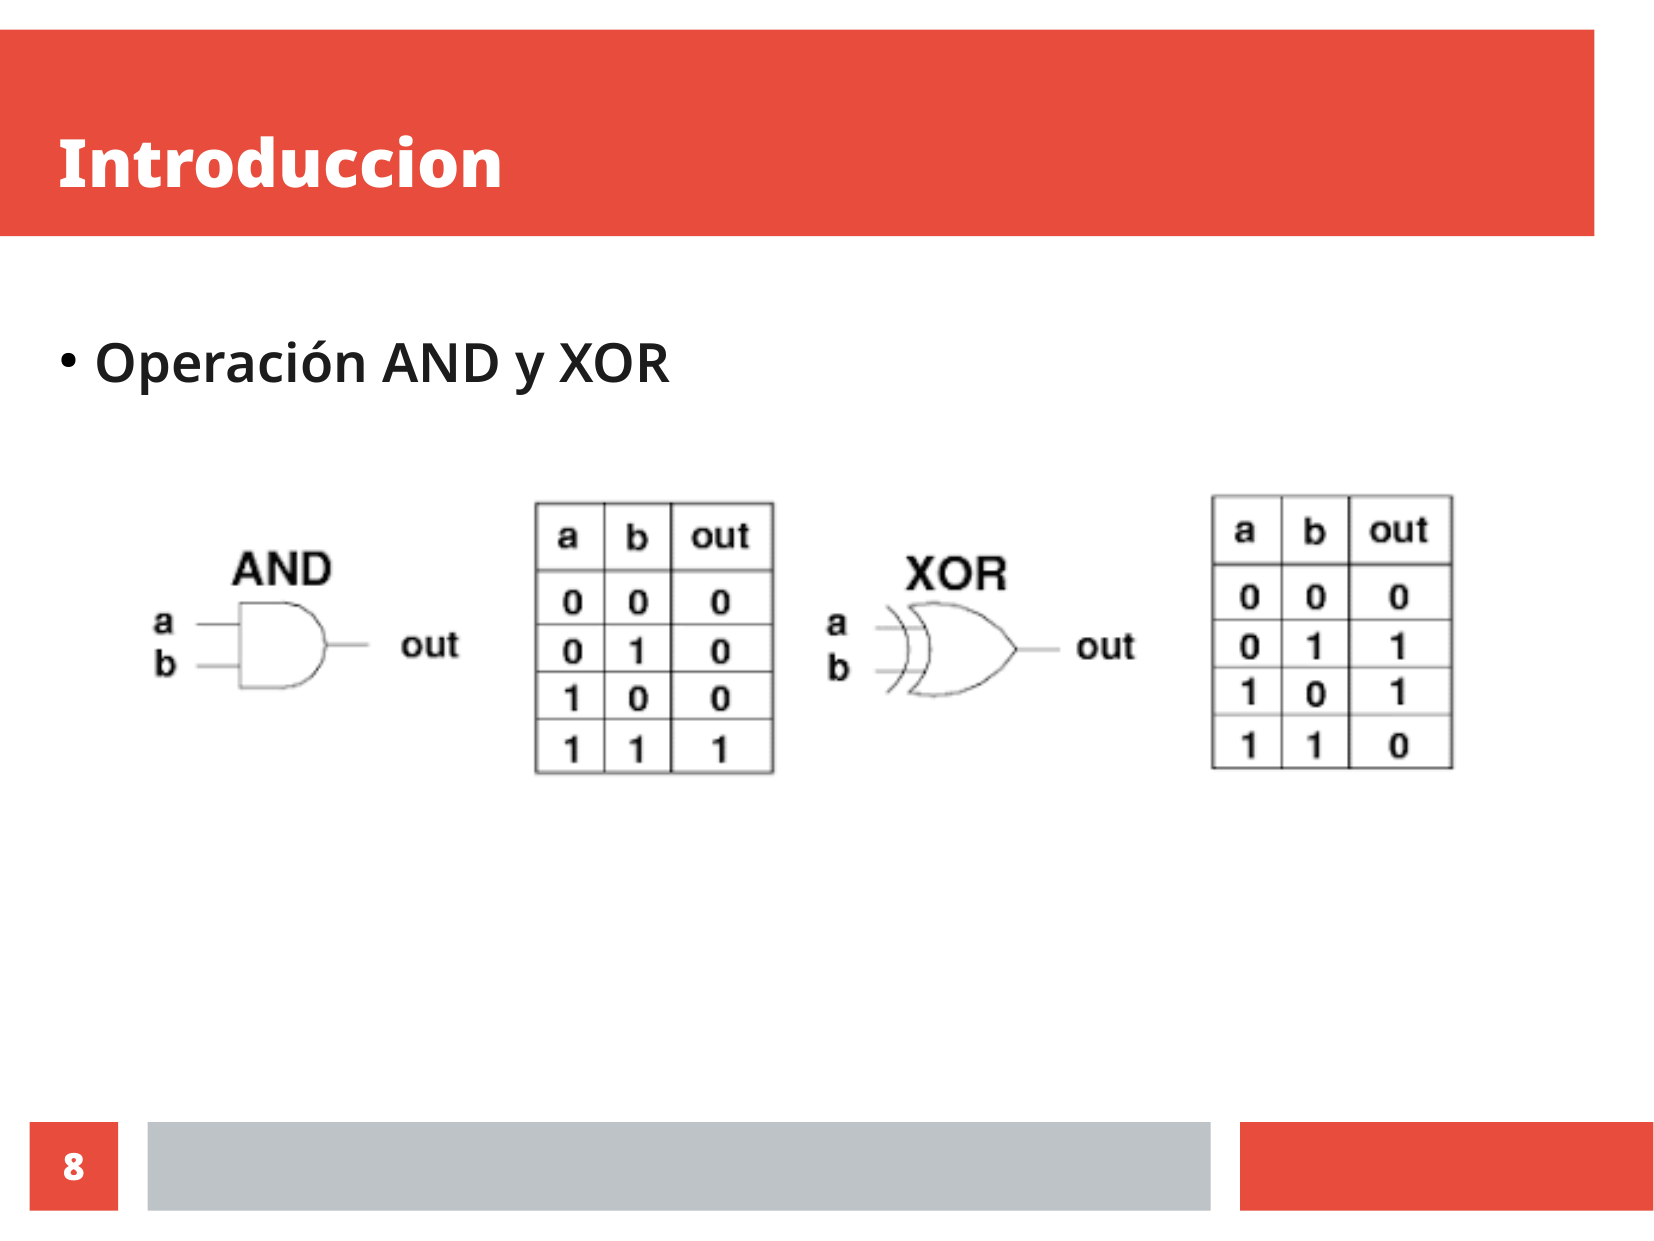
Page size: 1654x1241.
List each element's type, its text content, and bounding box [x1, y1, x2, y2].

list Operación AND y XOR [59, 324, 1565, 1093]
picture [814, 484, 1461, 792]
title Introduccion [59, 59, 1595, 207]
picture [141, 496, 782, 792]
